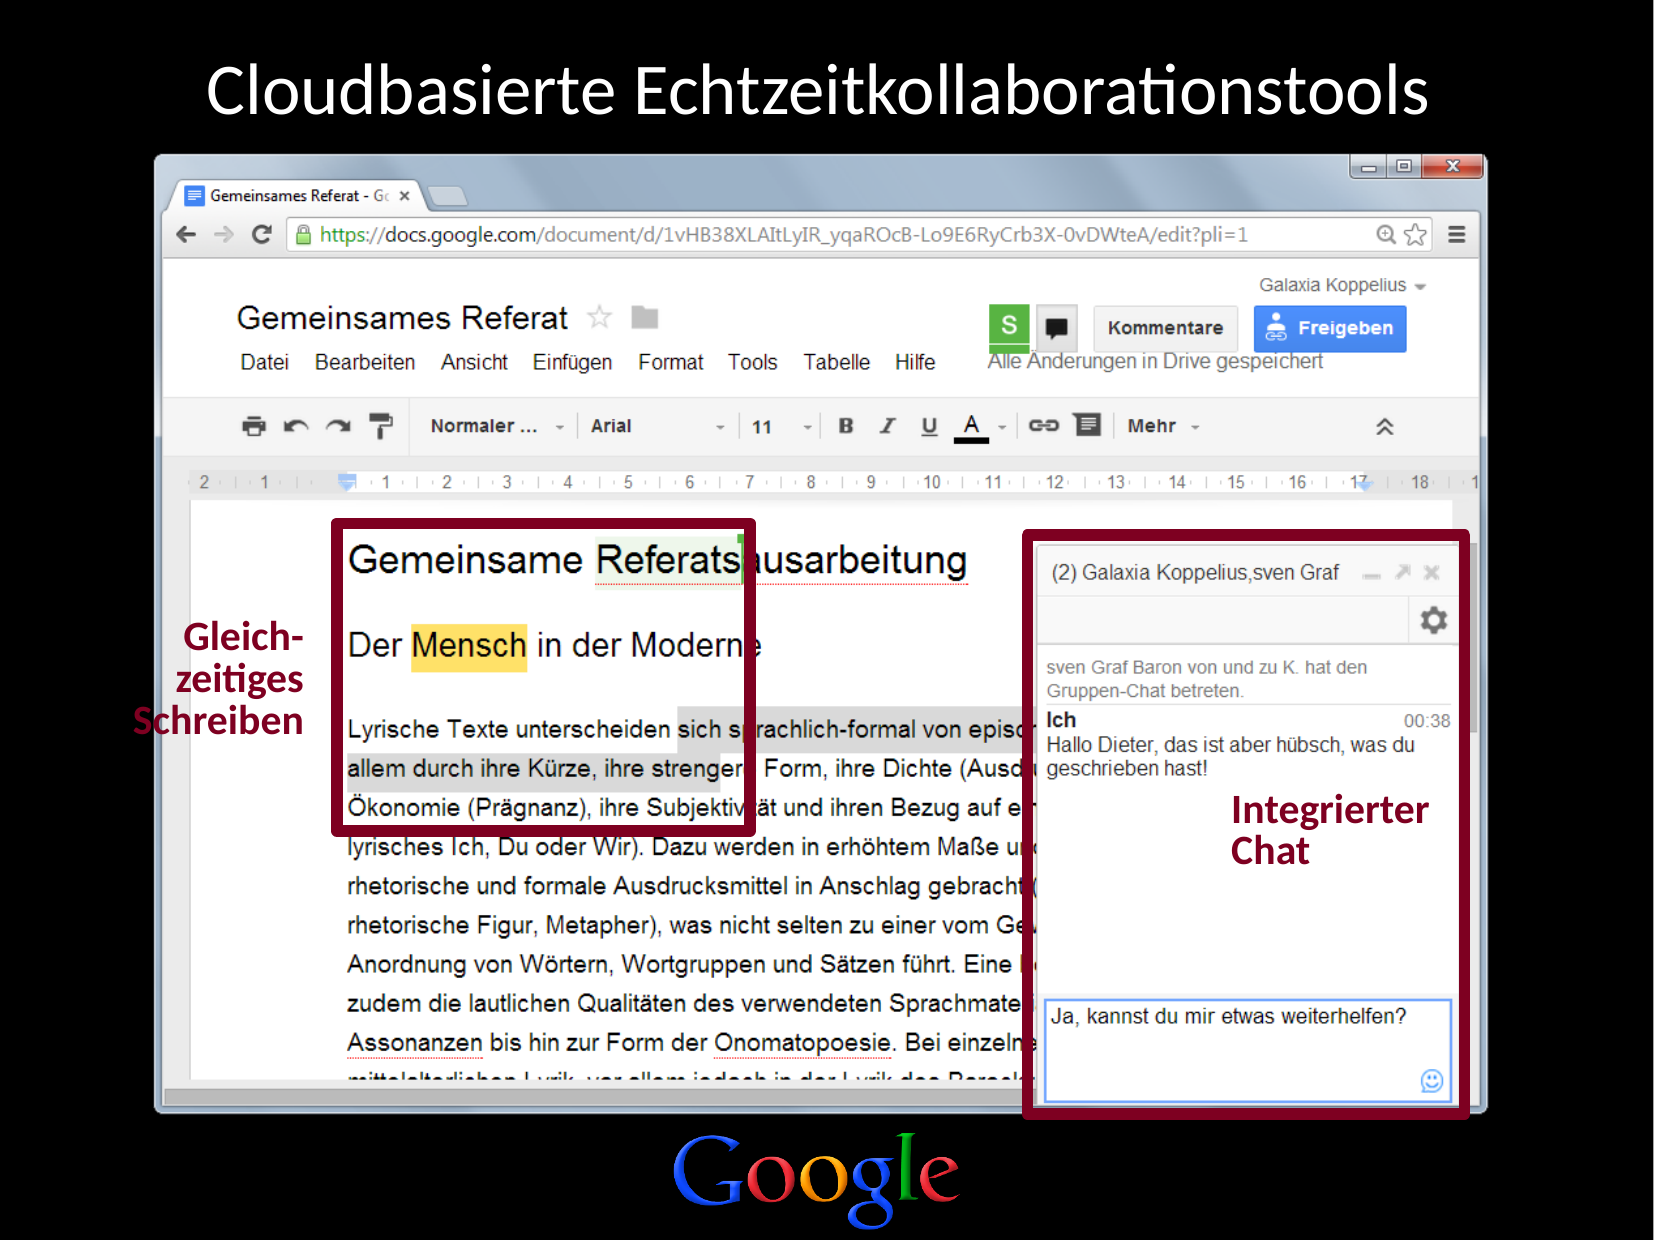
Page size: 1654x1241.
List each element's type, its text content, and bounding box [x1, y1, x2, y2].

text_box Cloudbasierte Echtzeitkollaborationstools [0, 22, 1654, 213]
text_box Gleich- zeitiges Schreiben [118, 612, 320, 753]
picture [153, 213, 1489, 1241]
picture [1033, 541, 1459, 1108]
text_box Integrierter Chat [1216, 784, 1445, 884]
